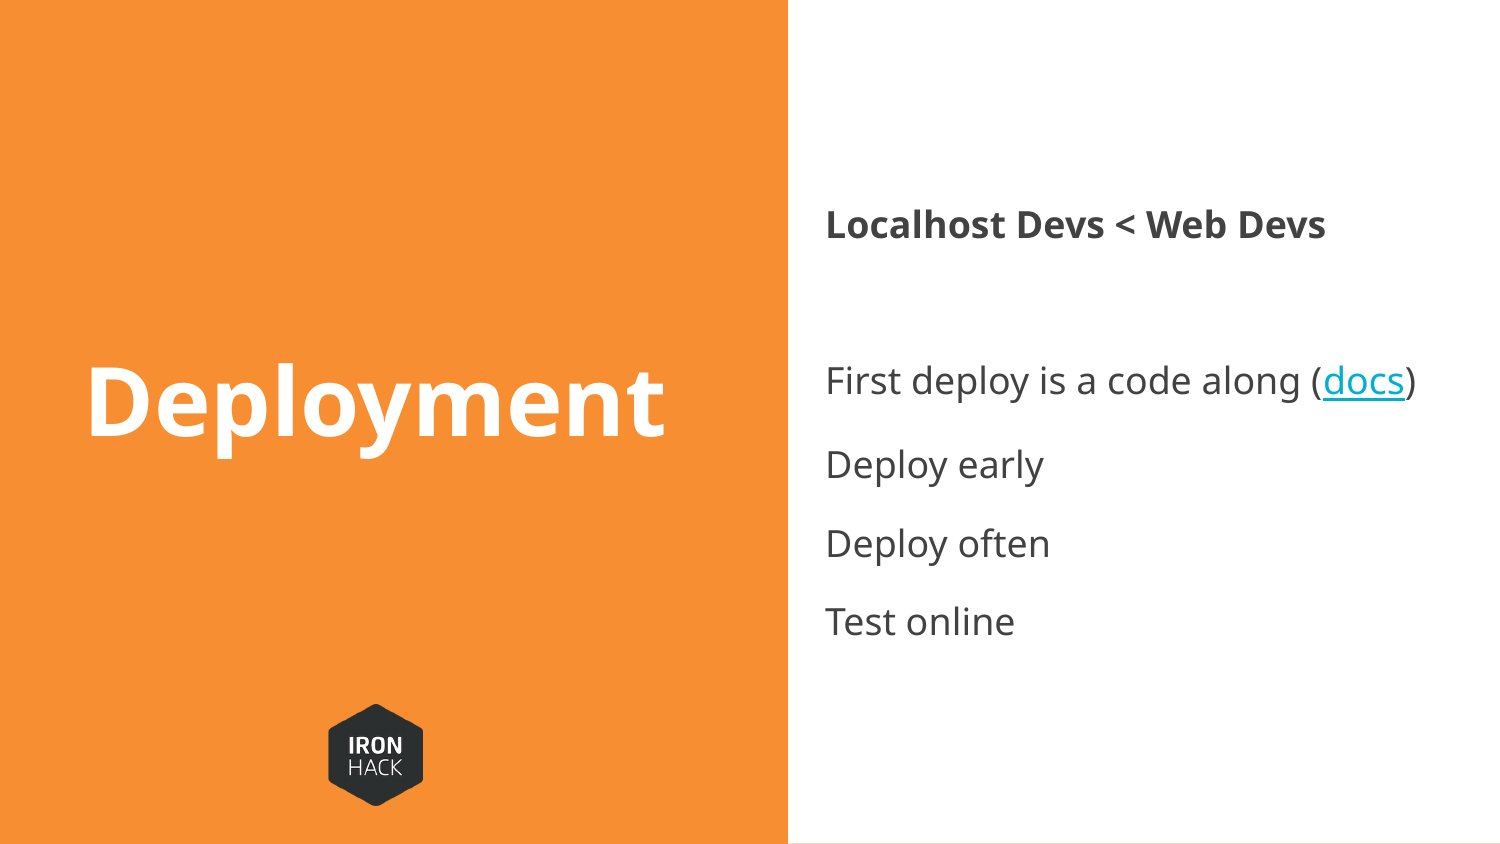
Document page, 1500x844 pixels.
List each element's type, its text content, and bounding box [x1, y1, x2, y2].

list Localhost Devs < Web Devs First deploy is a code along (docs) Deploy early Deploy often Test online [810, 118, 1440, 725]
picture [328, 704, 423, 806]
title Deployment [43, 176, 708, 471]
